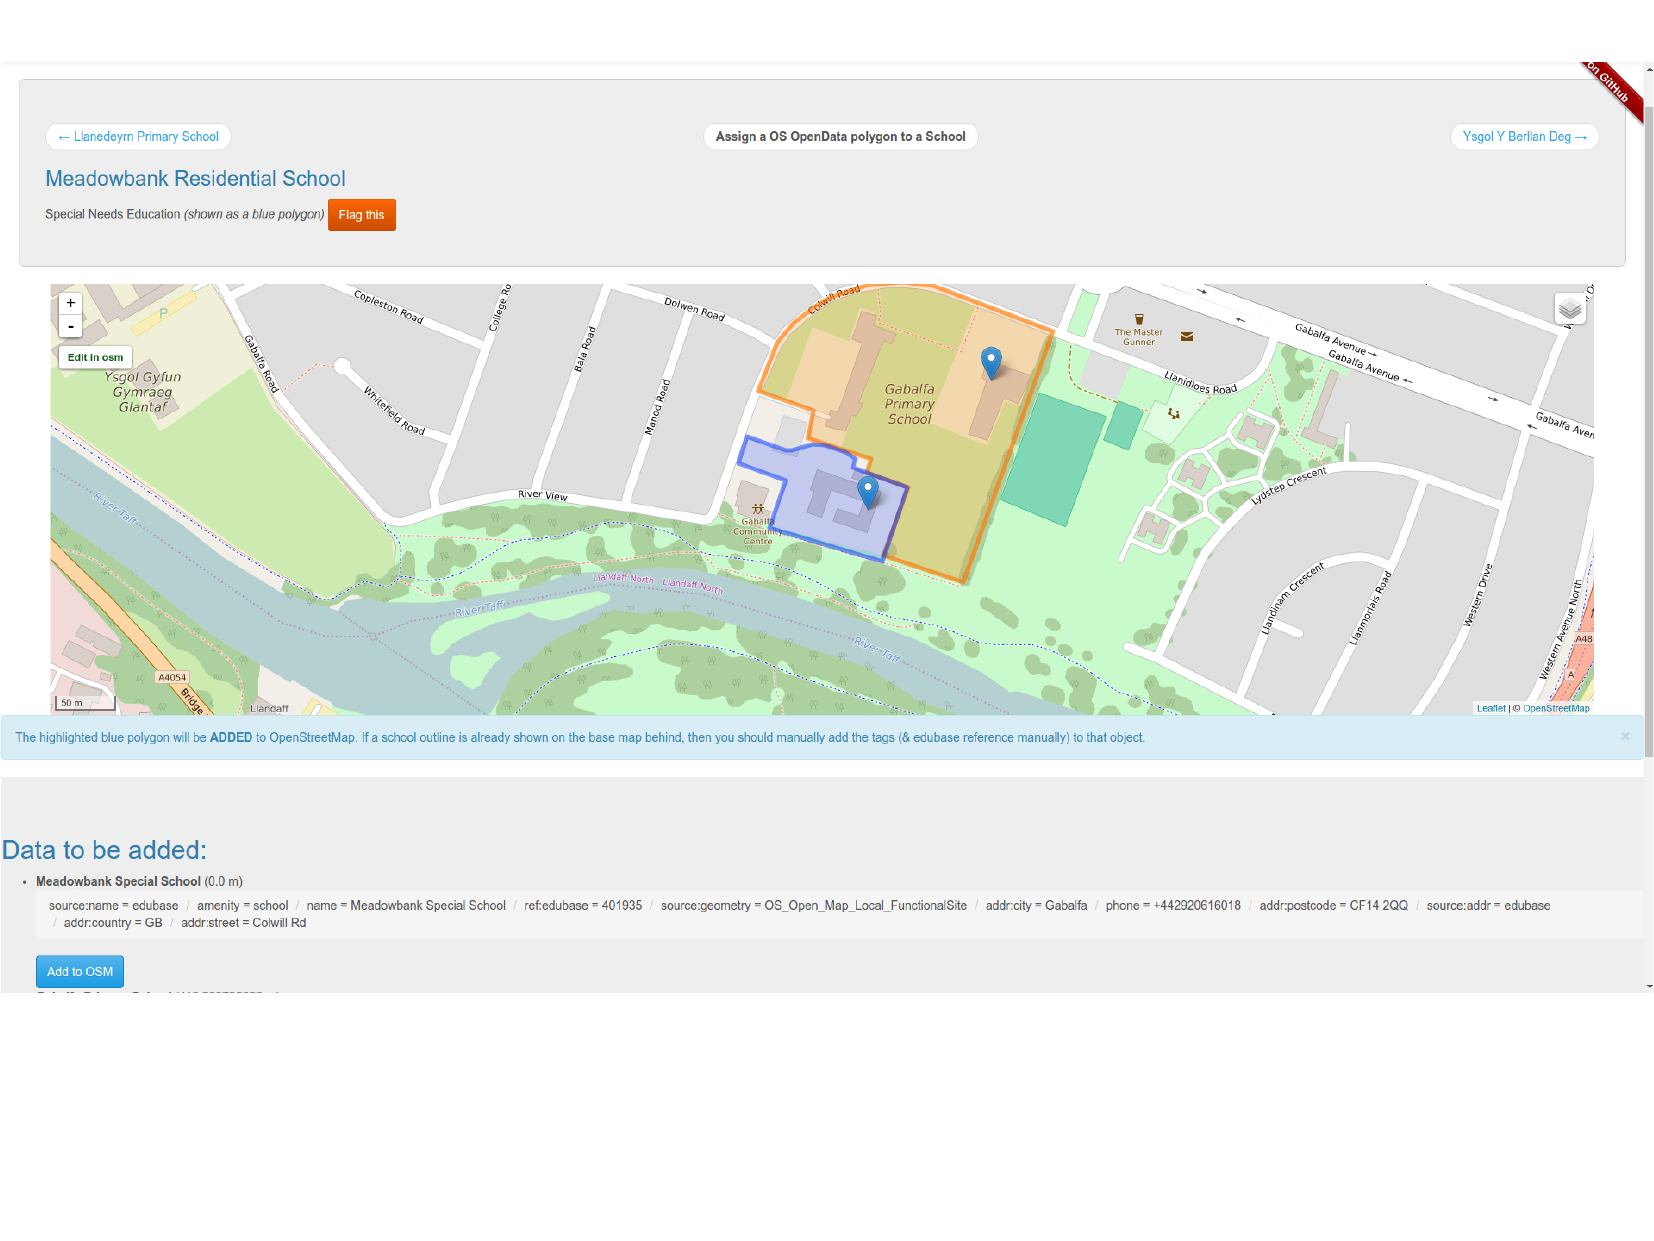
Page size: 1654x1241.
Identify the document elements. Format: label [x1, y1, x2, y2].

picture [1, 62, 1654, 993]
